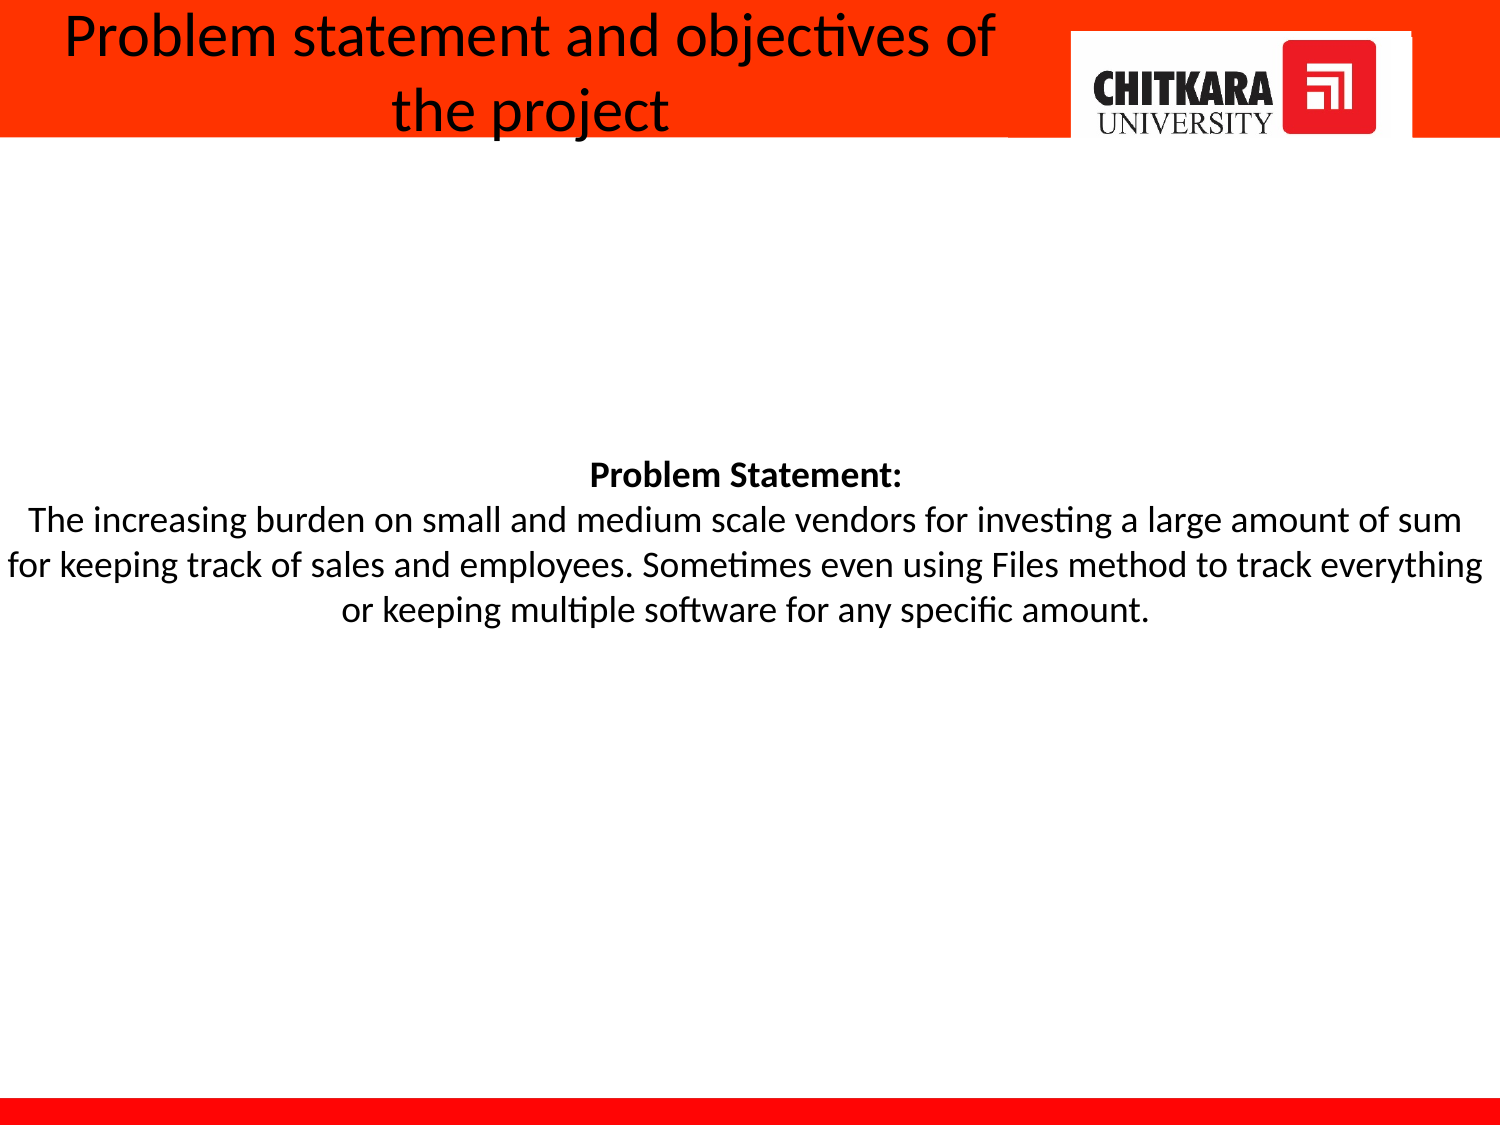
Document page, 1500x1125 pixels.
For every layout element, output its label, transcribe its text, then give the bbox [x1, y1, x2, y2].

text_box Problem Statement: The increasing burden on small and medium scale vendors for investing a large amount of sum for keeping track of sales and employees. Sometimes even using Files method to track everything or keeping multiple software for any specific amount. [0, 442, 1500, 638]
picture [1074, 37, 1391, 138]
title Problem statement and objectives of the project [0, 0, 1063, 138]
picture [0, 1096, 1500, 1125]
